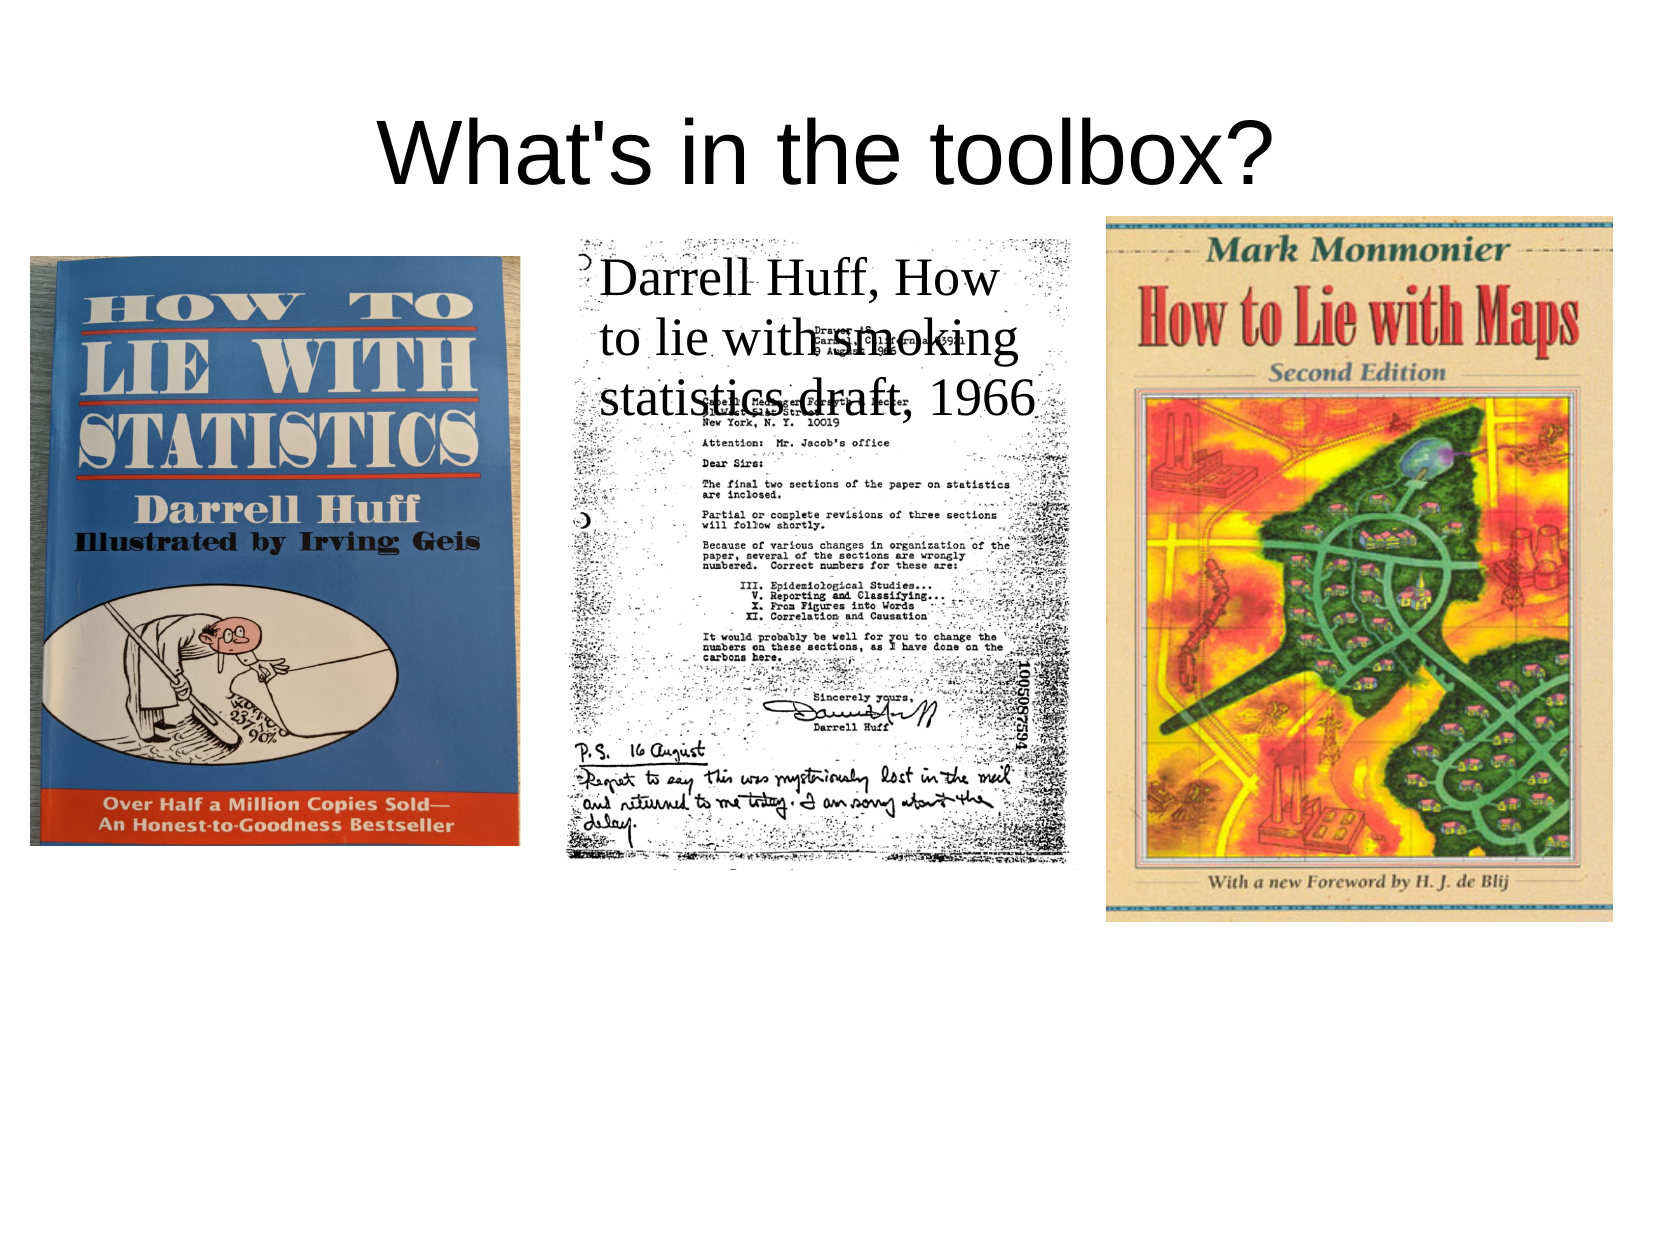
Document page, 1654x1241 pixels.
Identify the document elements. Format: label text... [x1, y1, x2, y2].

text_box Darrell Huff, How to lie with smoking statistics draft, 1966 [585, 240, 1066, 580]
picture [558, 239, 1081, 871]
title What's in the toolbox? [82, 49, 1571, 257]
picture [30, 256, 521, 846]
picture [1106, 216, 1613, 922]
